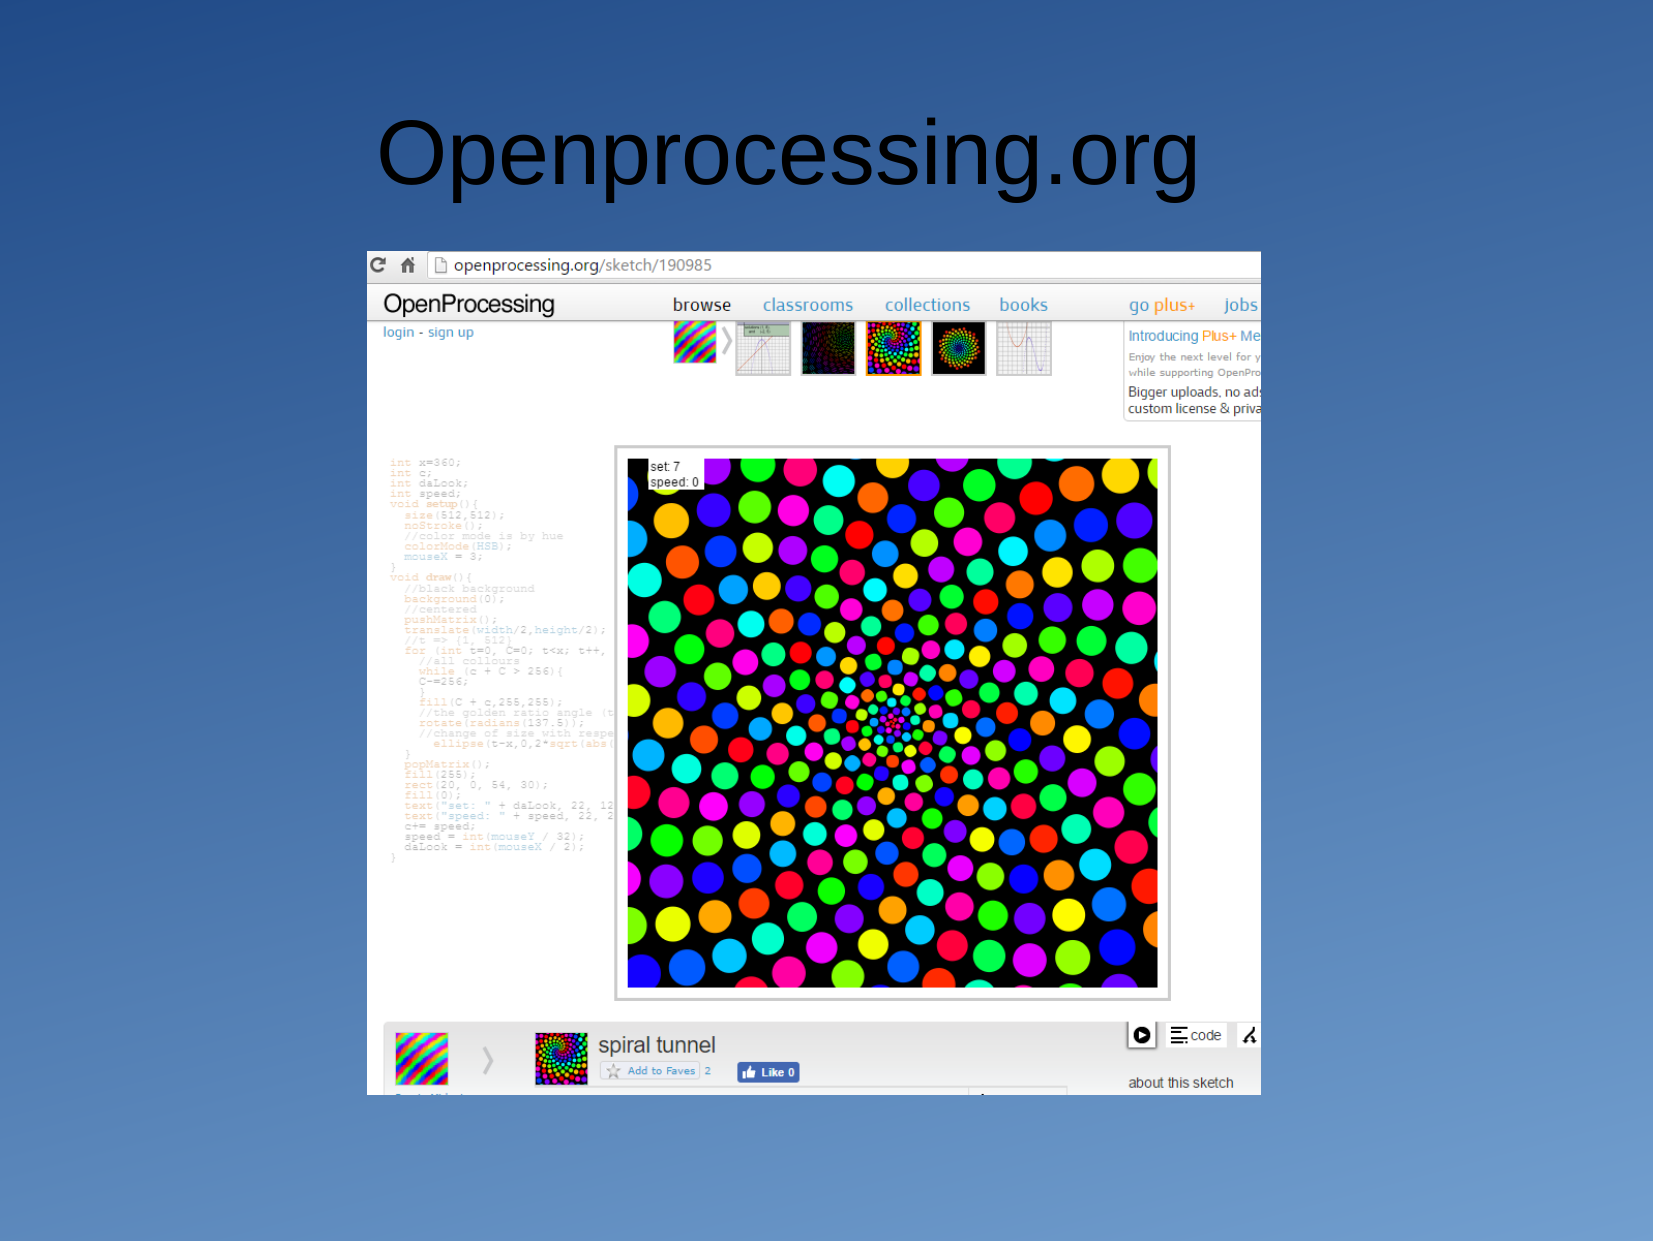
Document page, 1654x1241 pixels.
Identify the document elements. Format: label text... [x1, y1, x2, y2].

picture [367, 251, 1261, 1096]
title Openprocessing.org [82, 49, 1571, 257]
